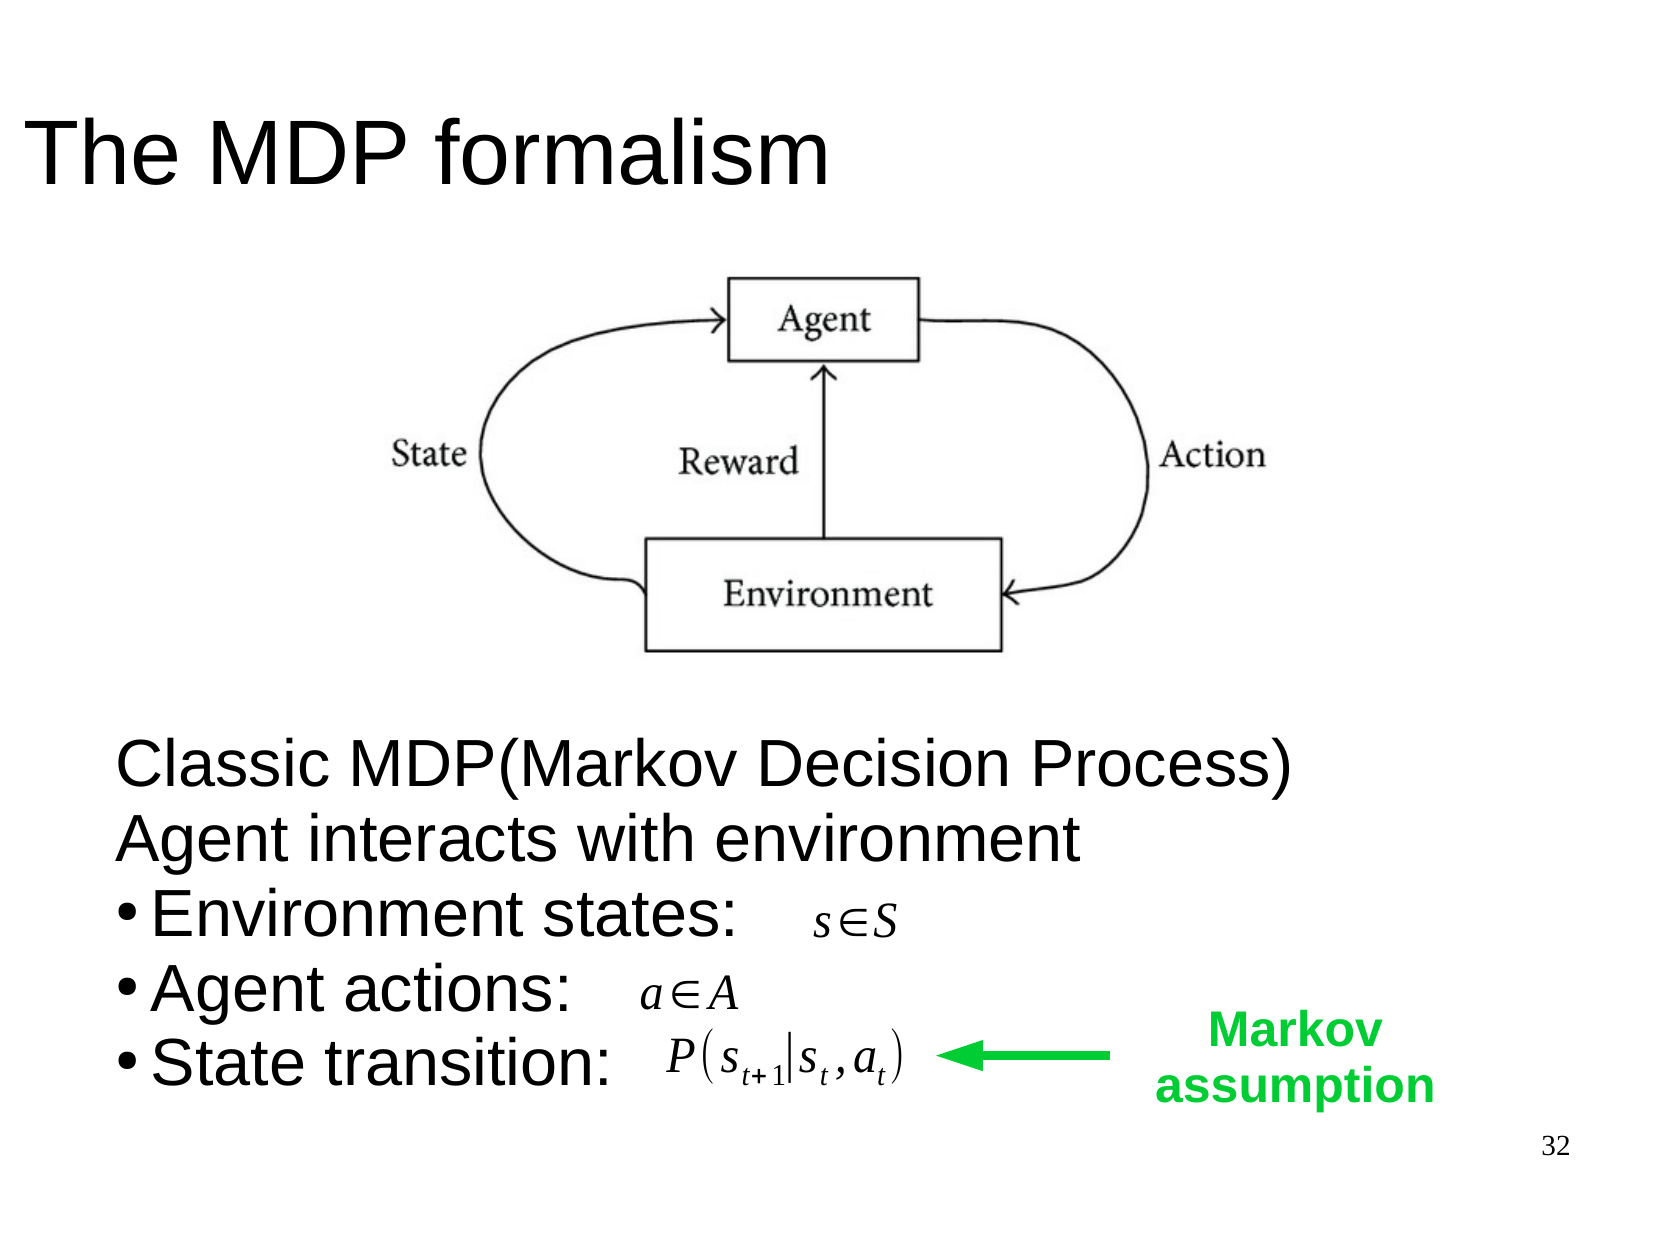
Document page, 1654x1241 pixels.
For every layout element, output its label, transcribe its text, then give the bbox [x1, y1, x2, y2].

title The MDP formalism [23, 49, 1512, 257]
picture [360, 246, 1298, 684]
text_box Classic MDP(Markov Decision Process) Agent interacts with environment Environment states: Agent actions: State transition: [79, 726, 1501, 1175]
text_box Markov assumption [1054, 994, 1537, 1122]
chart [651, 1024, 919, 1091]
